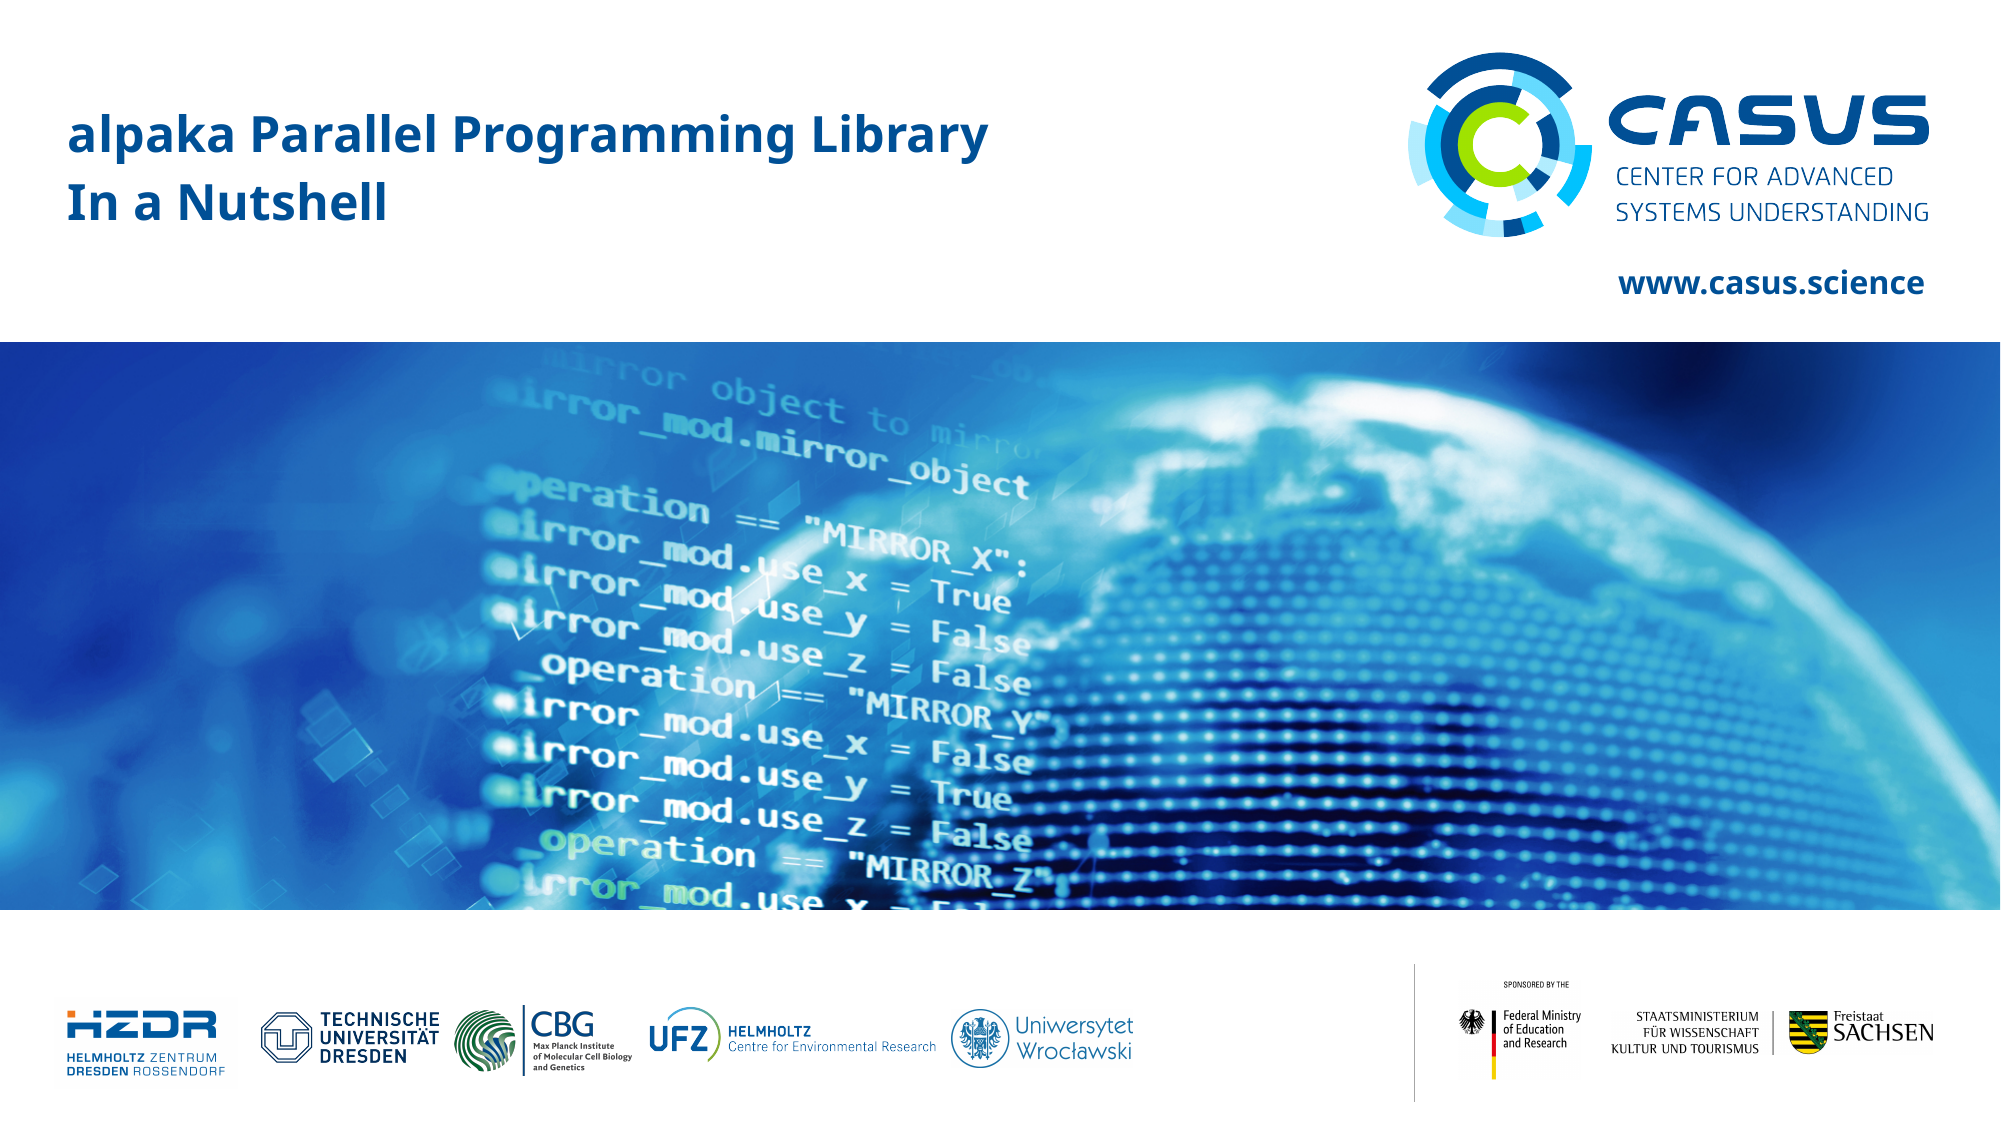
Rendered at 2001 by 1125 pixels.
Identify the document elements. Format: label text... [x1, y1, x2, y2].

picture [1611, 1011, 1933, 1055]
picture [454, 982, 1133, 1084]
picture [1408, 52, 1929, 238]
picture [261, 1012, 439, 1063]
picture [1458, 980, 1581, 1080]
subtitle alpaka Parallel Programming Library In a Nutshell [67, 108, 1390, 226]
picture [0, 342, 2001, 910]
picture [54, 997, 238, 1089]
